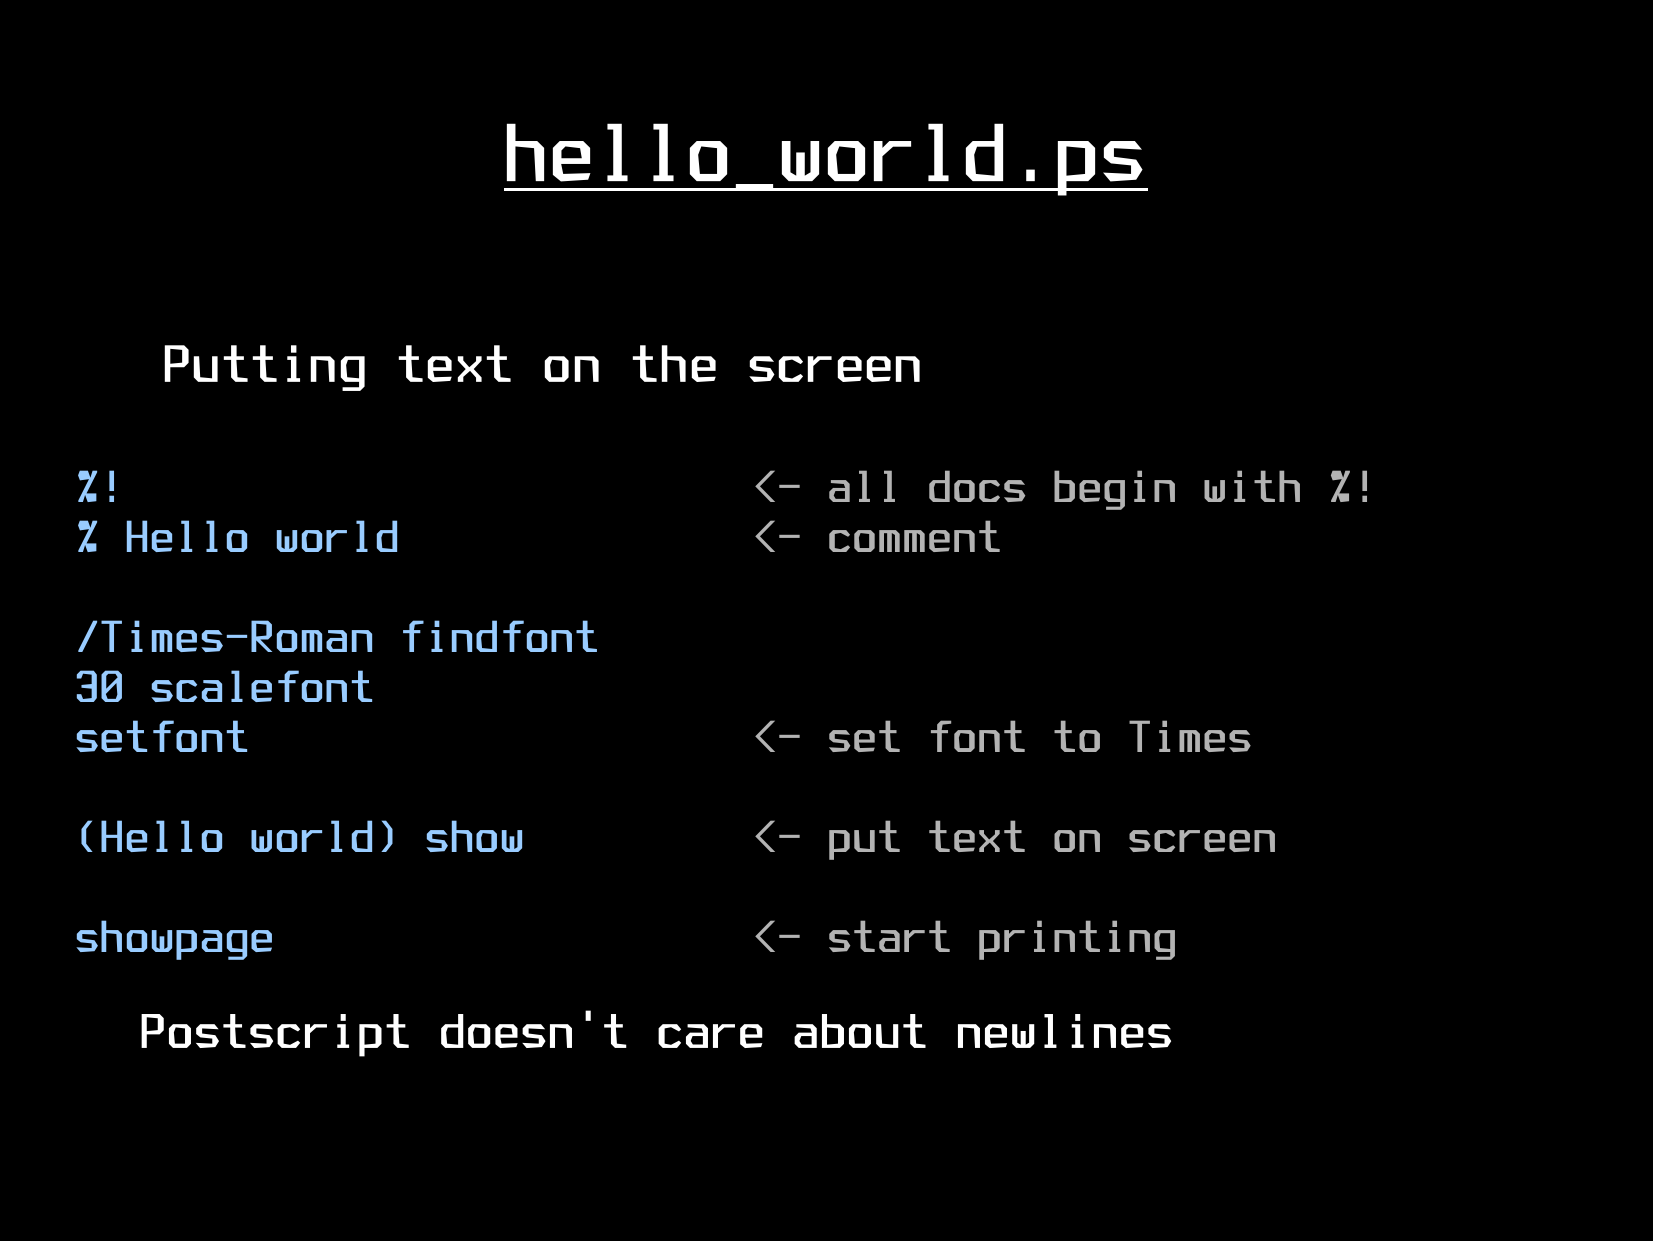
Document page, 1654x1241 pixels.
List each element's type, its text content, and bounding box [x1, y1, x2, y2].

table_header <- all docs begin with %! <- comment <- set font to Times <- put text on screen <- start printing [738, 454, 1653, 1221]
title hello_world.ps [82, 49, 1571, 257]
text_box Putting text on the screen [149, 269, 1425, 401]
table_header %! % Hello world /Times-Roman findfont 30 scalefont setfont (Hello world) show showpage [61, 454, 738, 1221]
text_box Postscript doesn't care about newlines [125, 942, 1566, 1066]
